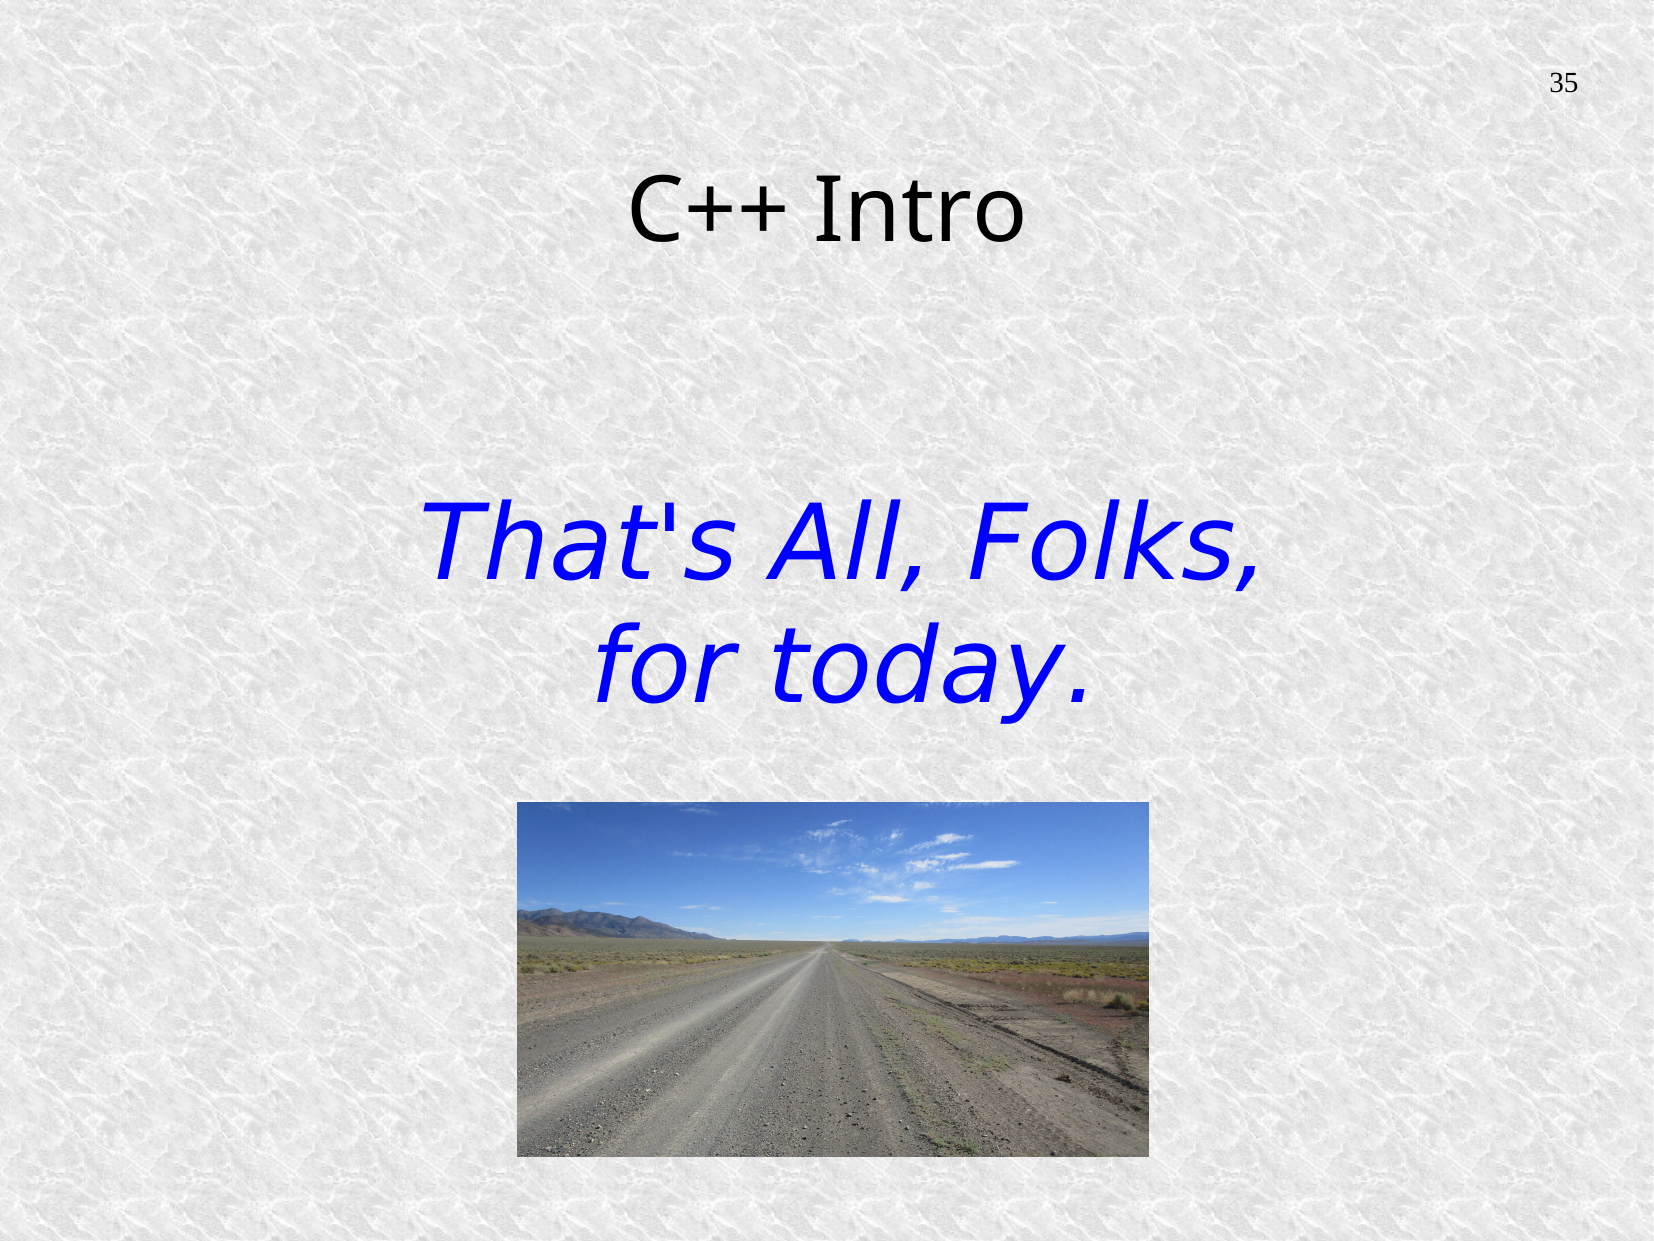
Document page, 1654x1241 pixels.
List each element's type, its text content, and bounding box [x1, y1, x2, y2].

subtitle That's All, Folks, for today. [121, 317, 1534, 893]
title C++ Intro [121, 102, 1534, 310]
picture [0, 0, 1654, 1241]
